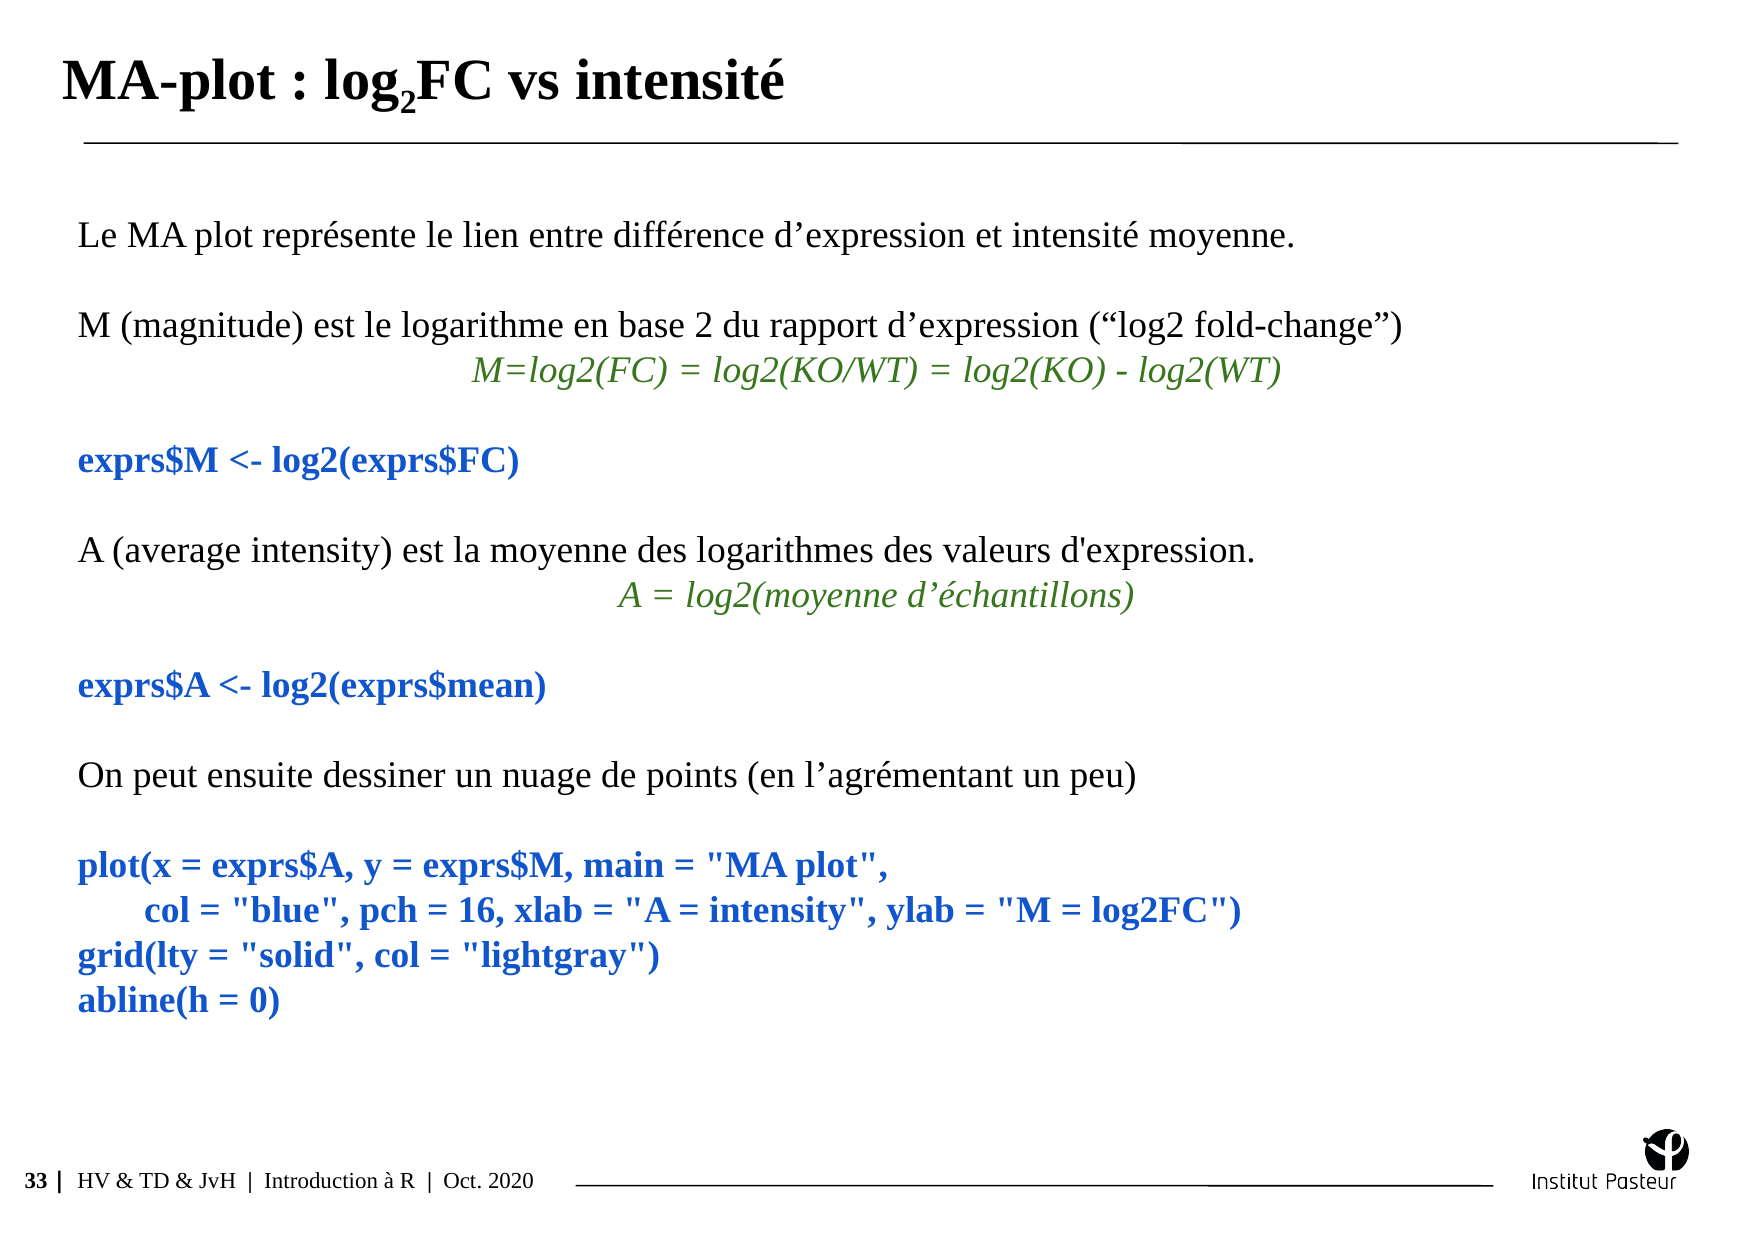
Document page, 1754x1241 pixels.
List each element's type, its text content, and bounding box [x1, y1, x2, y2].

list Le MA plot représente le lien entre différence d’expression et intensité moyenne. M (magnitude) est le logarithme en base 2 du rapport d’expression (“log2 fold-change”) M=log2(FC) = log2(KO/WT) = log2(KO) - log2(WT) exprs$M <- log2(exprs$FC) A (average intensity) est la moyenne des logarithmes des valeurs d'expression. A = log2(moyenne d’échantillons) exprs$A <- log2(exprs$mean) On peut ensuite dessiner un nuage de points (en l’agrémentant un peu) plot(x = exprs$A, y = exprs$M, main = "MA plot", col = "blue", pch = 16, xlab = "A = intensity", ylab = "M = log2FC") grid(lty = "solid", col = "lightgray") abline(h = 0) [62, 194, 1692, 1152]
text_box MA-plot : log2FC vs intensité [62, 2, 1692, 160]
picture [1533, 1152, 1689, 1189]
